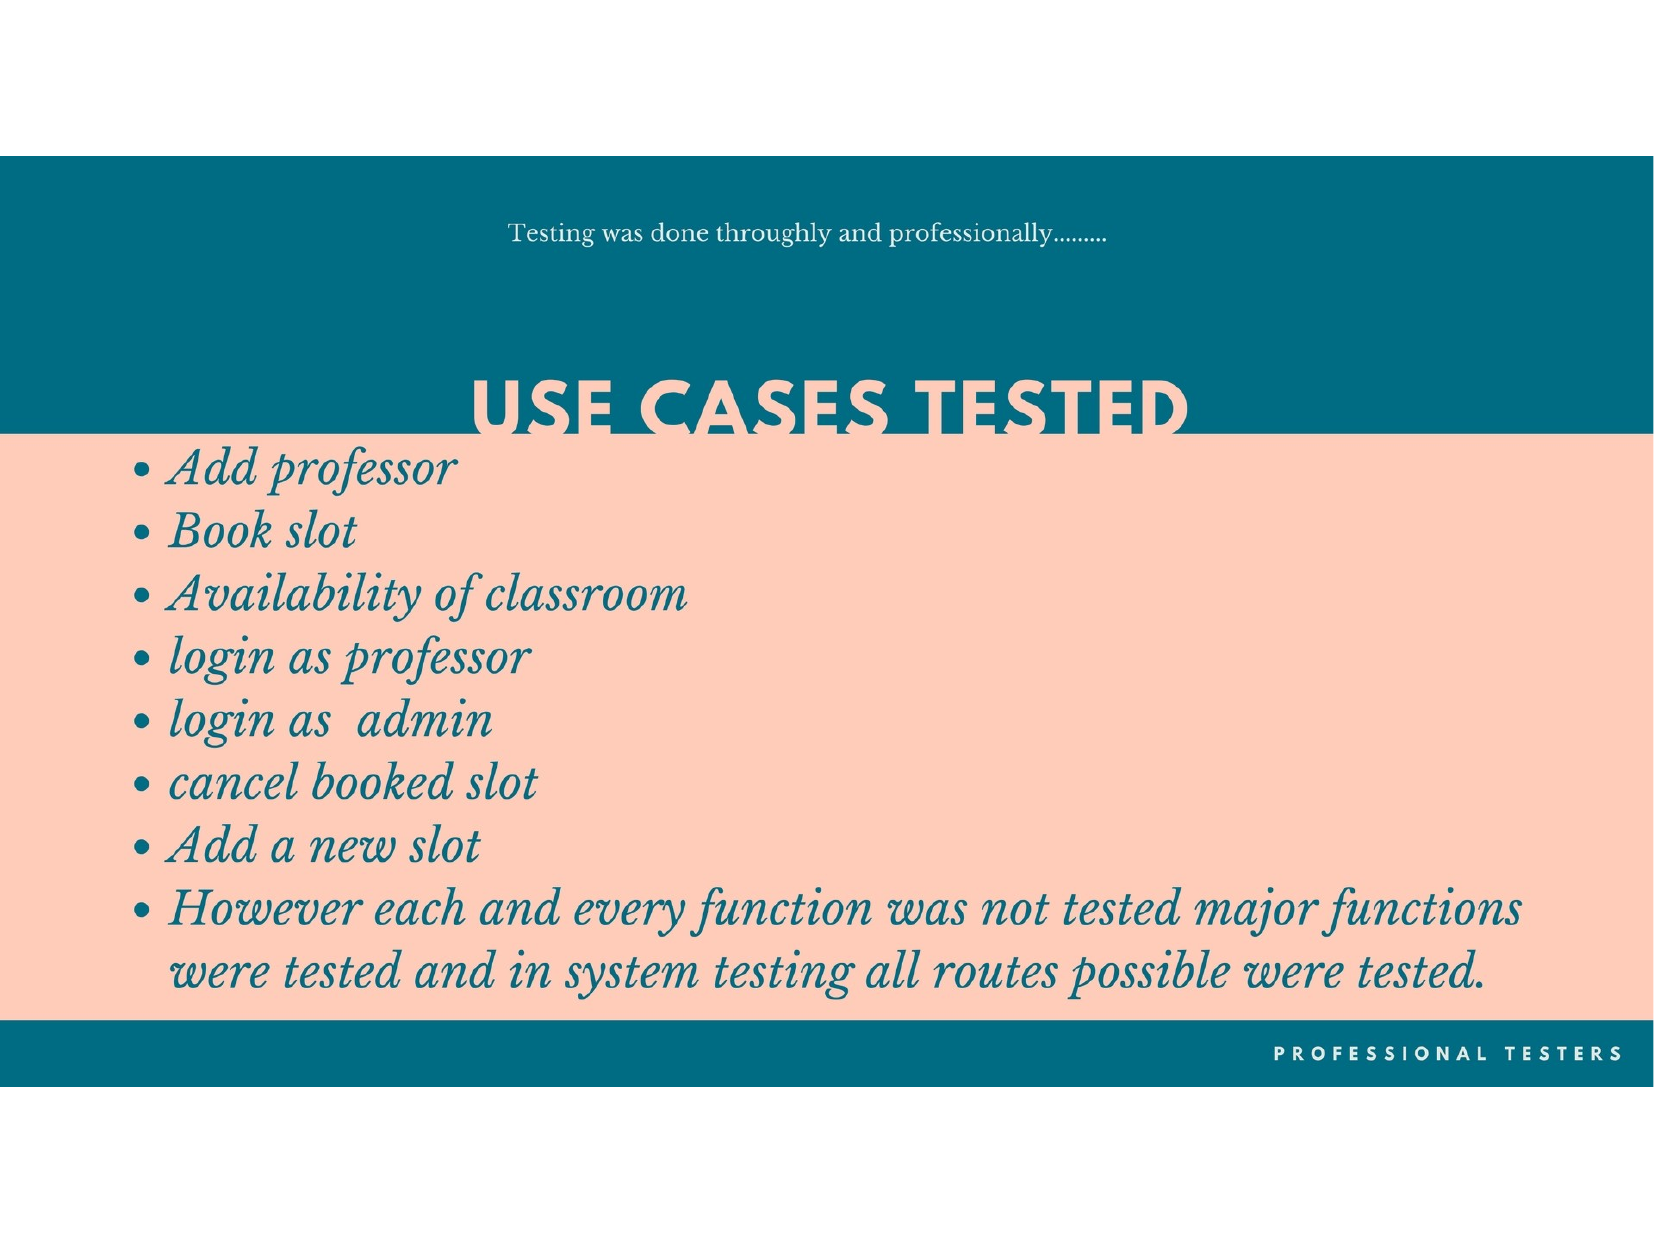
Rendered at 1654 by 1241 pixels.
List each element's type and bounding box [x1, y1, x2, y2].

picture [0, 156, 1654, 1023]
picture [0, 1026, 1654, 1087]
